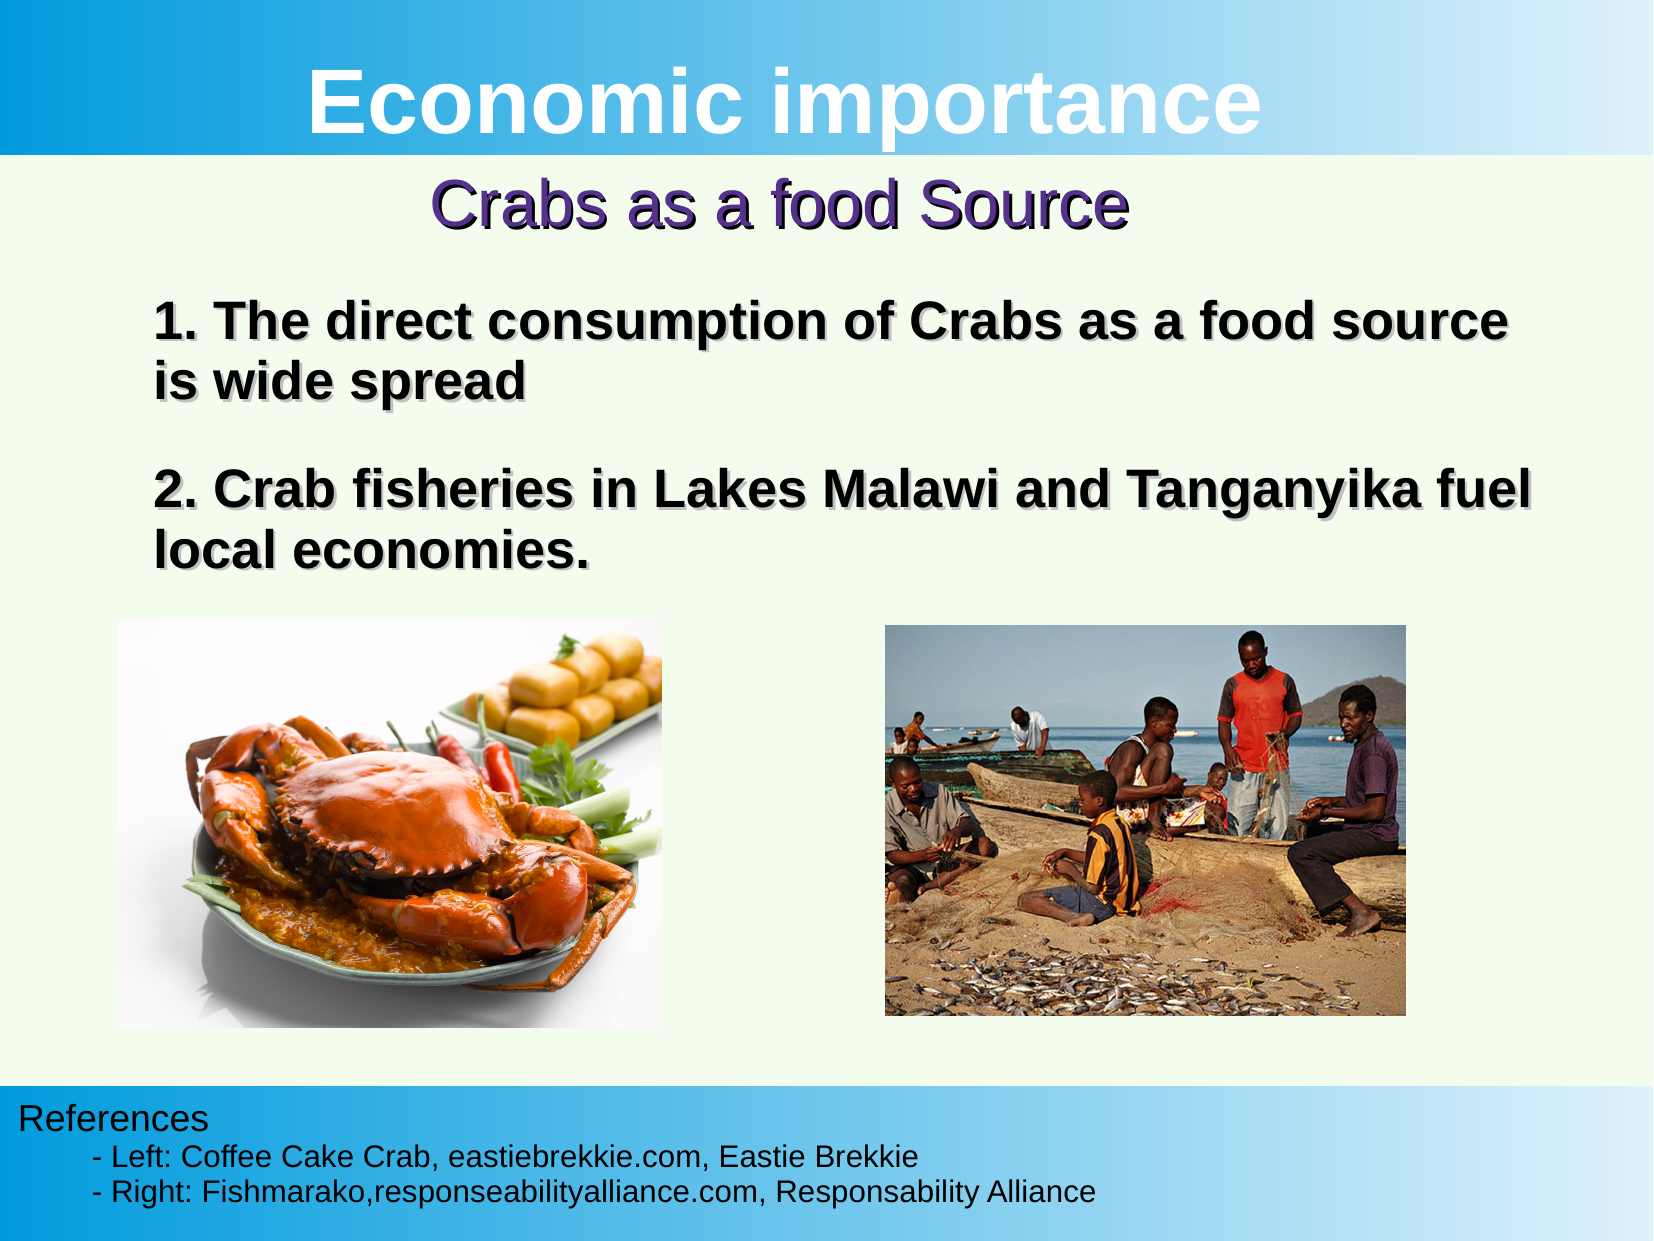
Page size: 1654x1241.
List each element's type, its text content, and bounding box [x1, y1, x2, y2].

text_box References - Left: Coffee Cake Crab, eastiebrekkie.com, Eastie Brekkie - Right: Fishmarako,responseabilityalliance.com, Responsability Alliance [3, 1090, 1114, 1217]
picture [118, 620, 662, 1028]
picture [885, 625, 1406, 1016]
list 1. The direct consumption of Crabs as a food source is wide spread 2. Crab fisheries in Lakes Malawi and Tanganyika fuel local economies. [82, 290, 1571, 638]
title Economic importance [0, 8, 1654, 195]
text_box Crabs as a food Source [377, 158, 1145, 249]
